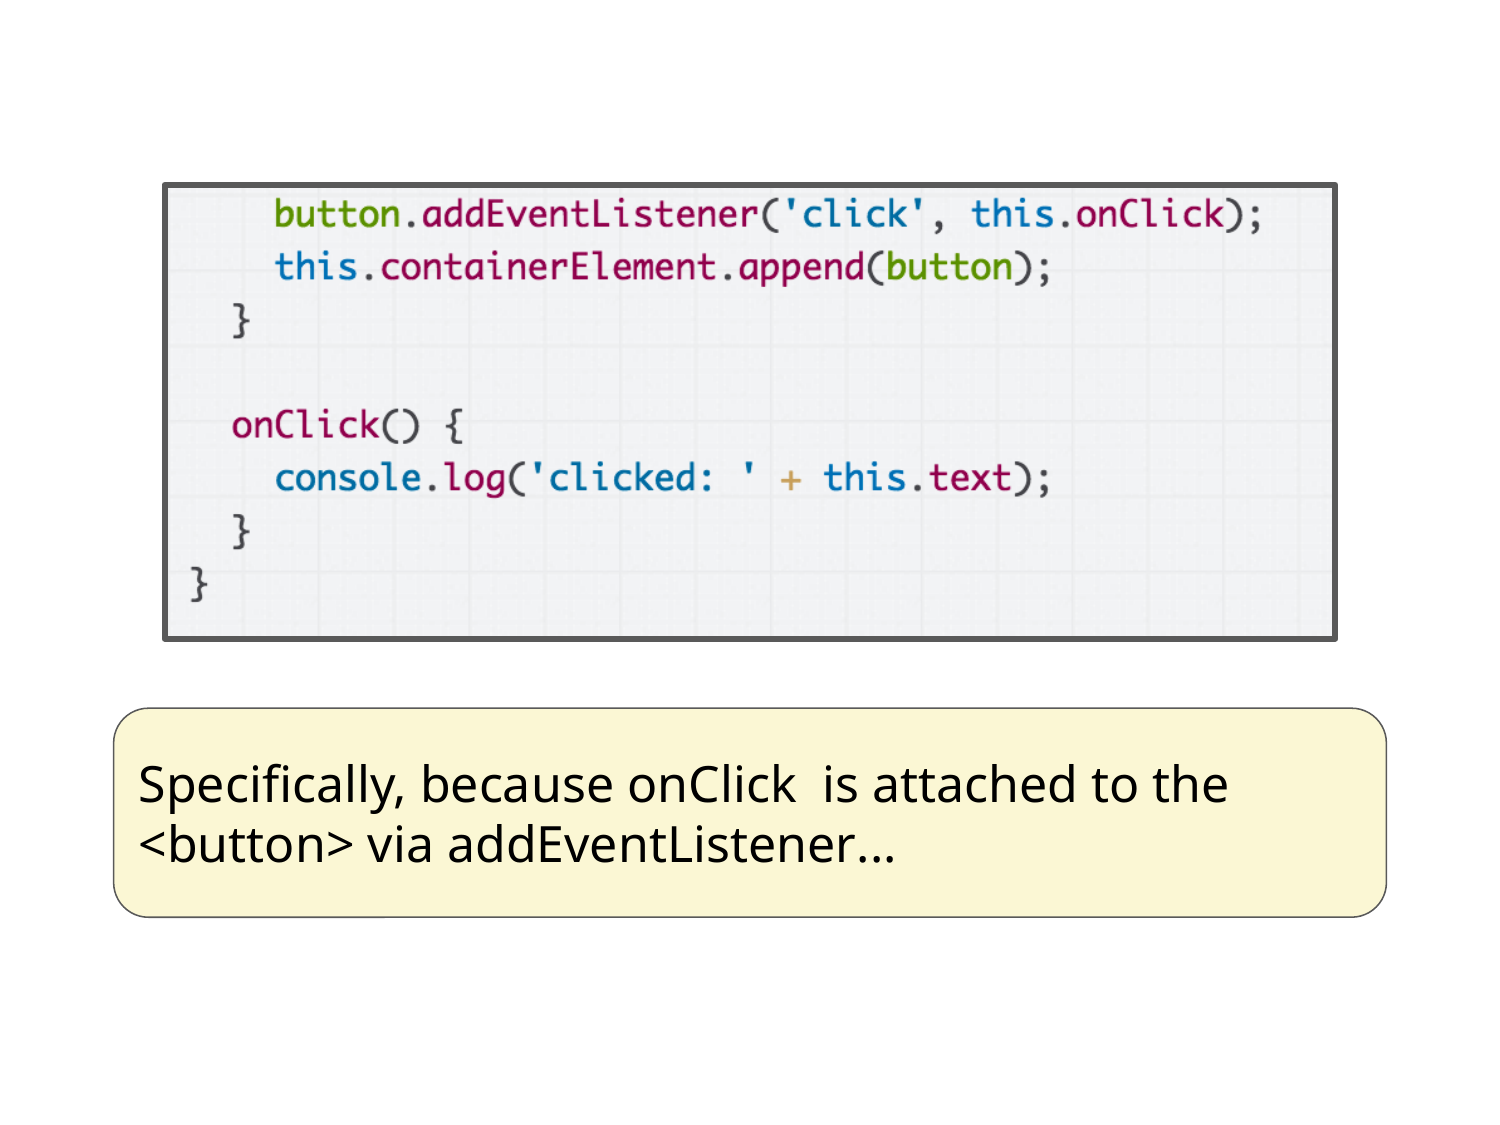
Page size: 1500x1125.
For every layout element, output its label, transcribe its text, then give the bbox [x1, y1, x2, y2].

text_box Specifically, because onClick is attached to the <button> via addEventListener... [113, 708, 1387, 918]
picture [167, 187, 1333, 636]
